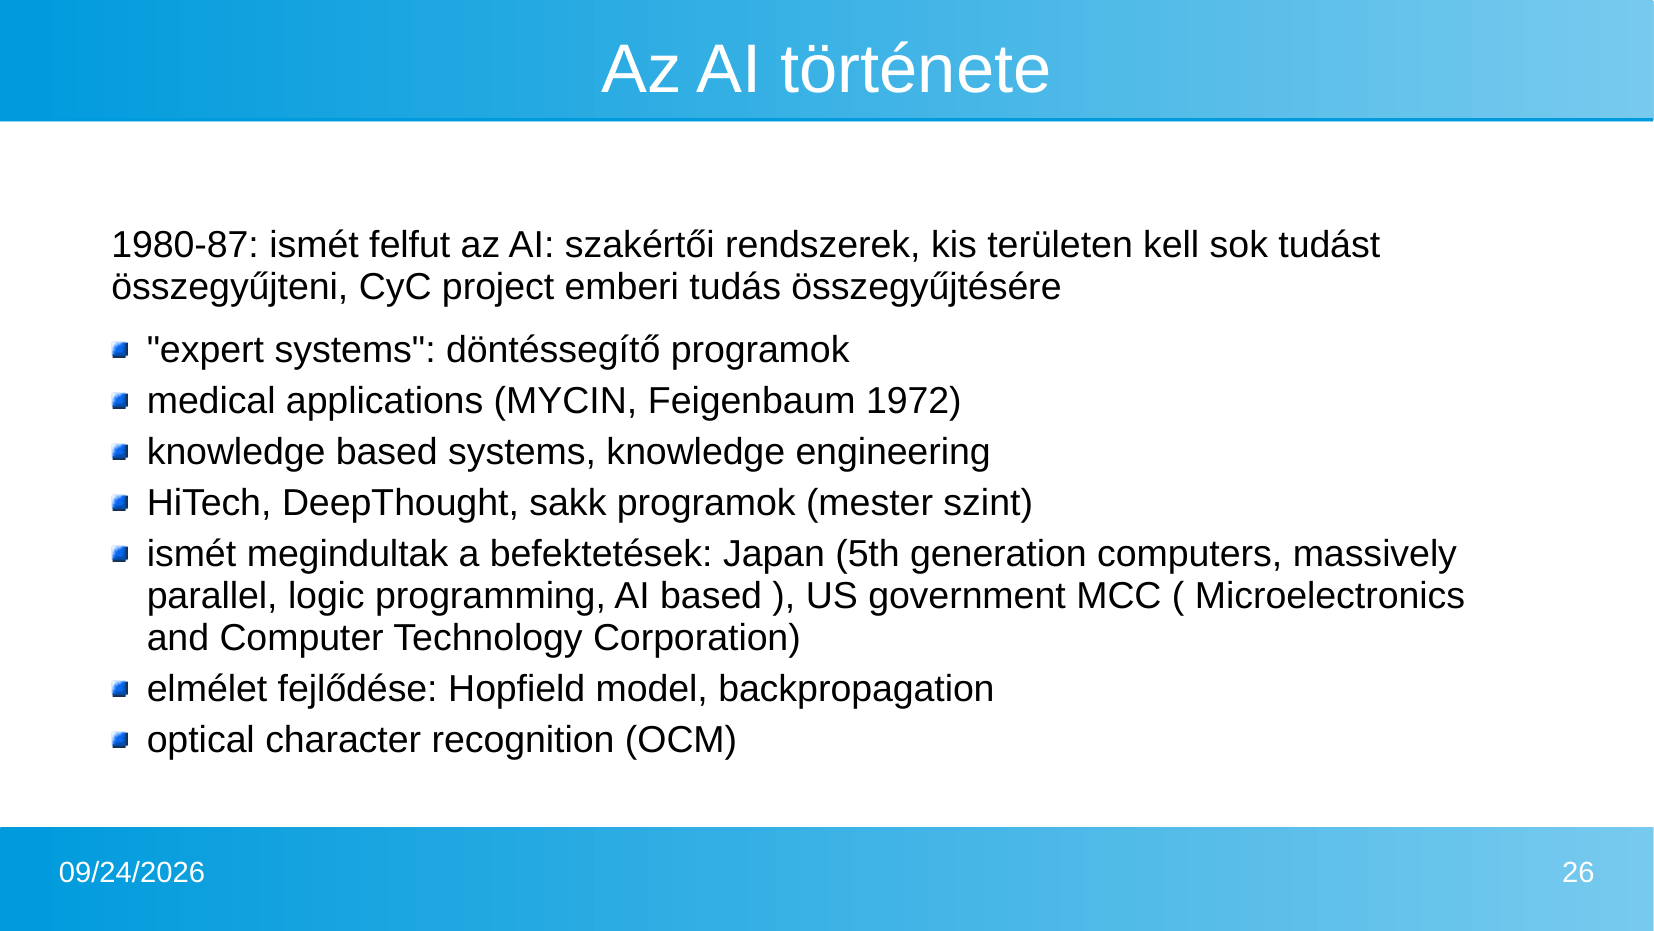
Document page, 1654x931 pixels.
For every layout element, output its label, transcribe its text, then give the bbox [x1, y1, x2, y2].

title Az AI története [59, 29, 1595, 108]
text_box 1980-87: ismét felfut az AI: szakértői rendszerek, kis területen kell sok tudást összegyűjteni, CyC project emberi tudás összegyűjtésére "expert systems": döntéssegítő programok medical applications (MYCIN, Feigenbaum 1972) knowledge based systems, knowledge engineering HiTech, DeepThought, sakk programok (mester szint) ismét megindultak a befektetések: Japan (5th generation computers, massively parallel, logic programming, AI based ), US government MCC ( Microelectronics and Computer Technology Corporation) elmélet fejlődése: Hopfield model, backpropagation optical character recognition (OCM) [96, 216, 1515, 768]
